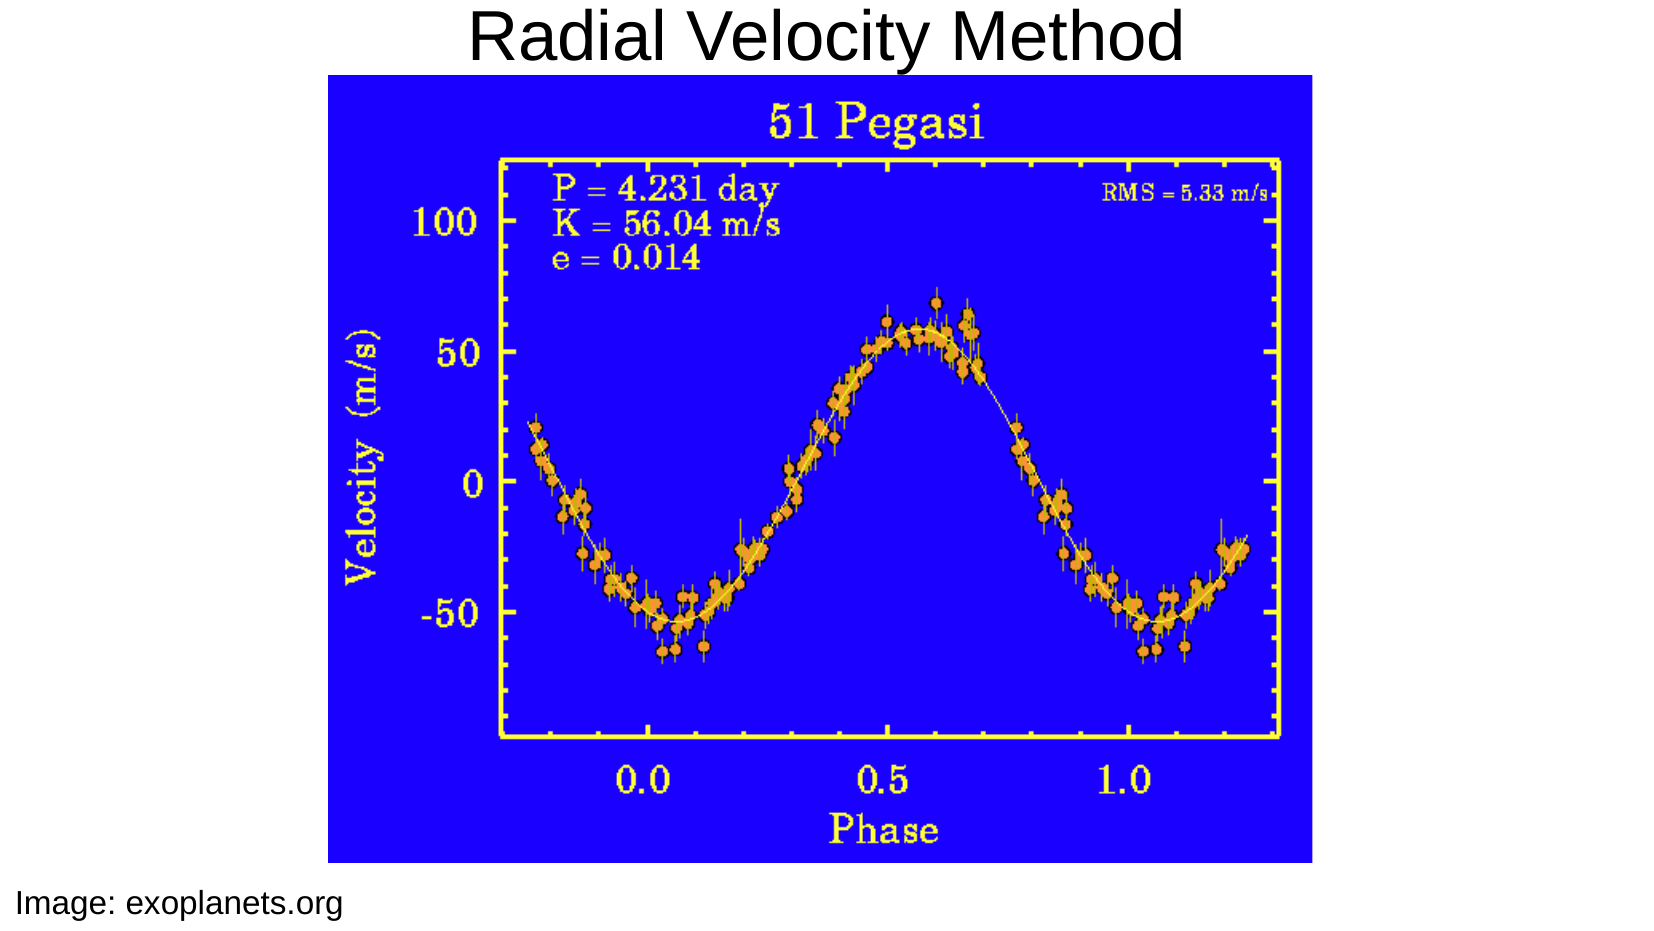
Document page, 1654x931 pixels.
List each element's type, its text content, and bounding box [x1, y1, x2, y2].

text_box Image: exoplanets.org [0, 876, 1654, 929]
title Radial Velocity Method [0, 0, 1654, 76]
picture [328, 75, 1313, 863]
